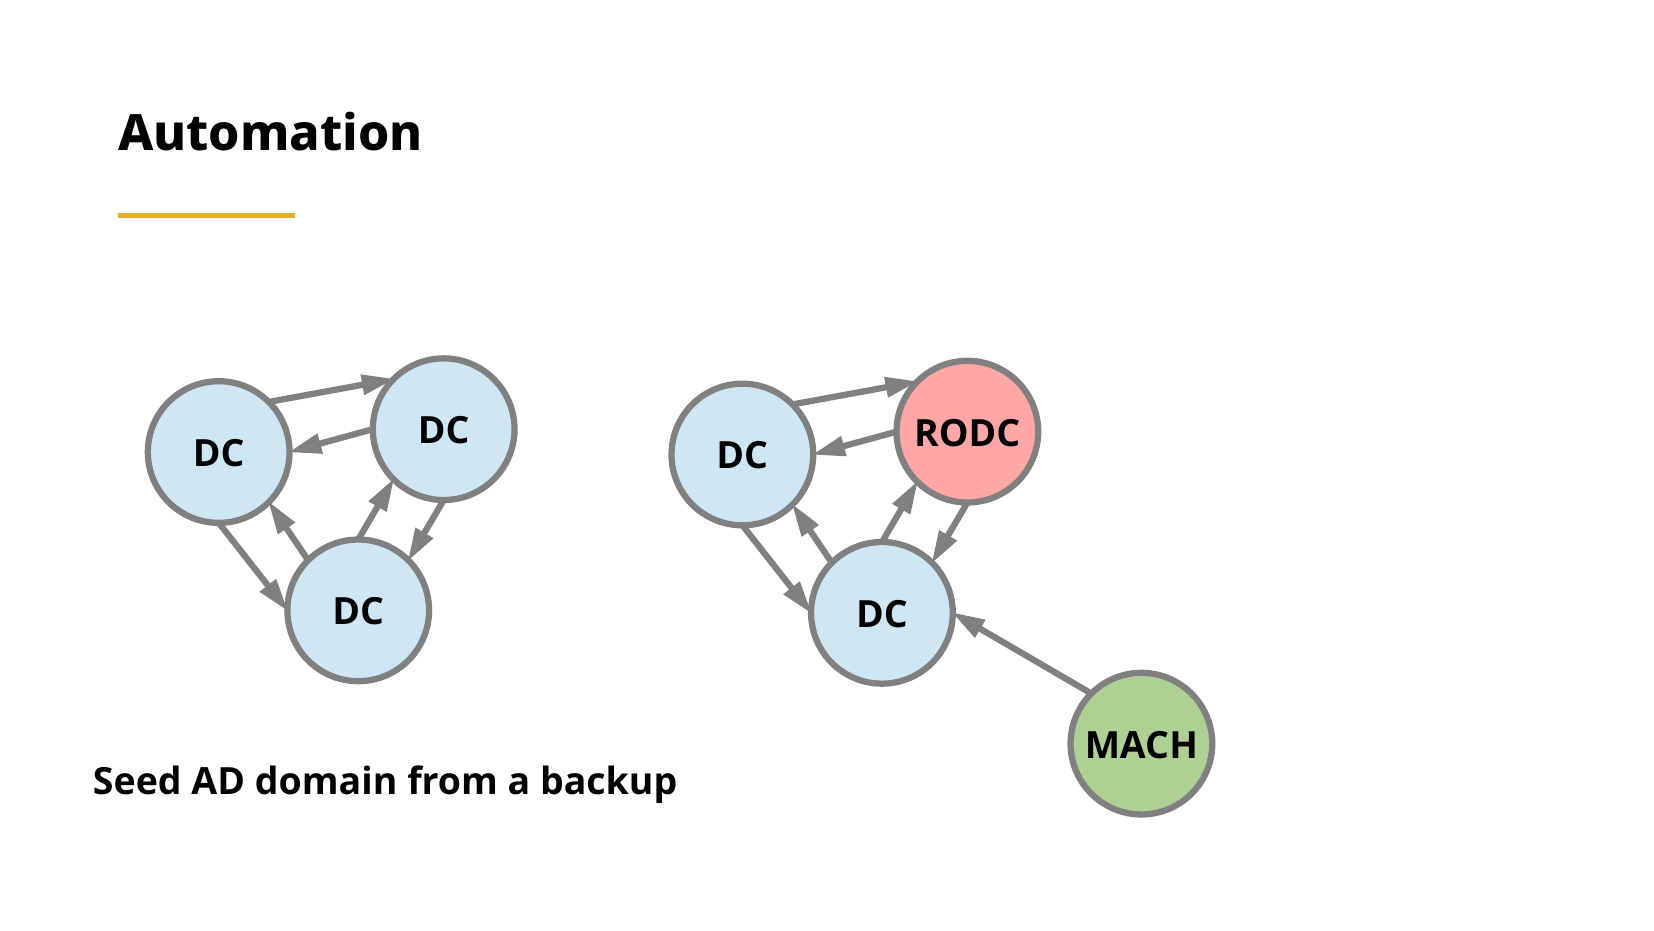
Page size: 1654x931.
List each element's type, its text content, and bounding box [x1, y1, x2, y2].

title Automation [118, 78, 1536, 166]
text_box MACH [1070, 672, 1213, 815]
text_box DC [147, 381, 290, 523]
text_box DC [372, 358, 515, 500]
text_box DC [671, 383, 814, 526]
text_box RODC [896, 360, 1039, 503]
text_box DC [811, 542, 953, 684]
text_box DC [287, 539, 430, 682]
text_box Seed AD domain from a backup [78, 746, 772, 814]
